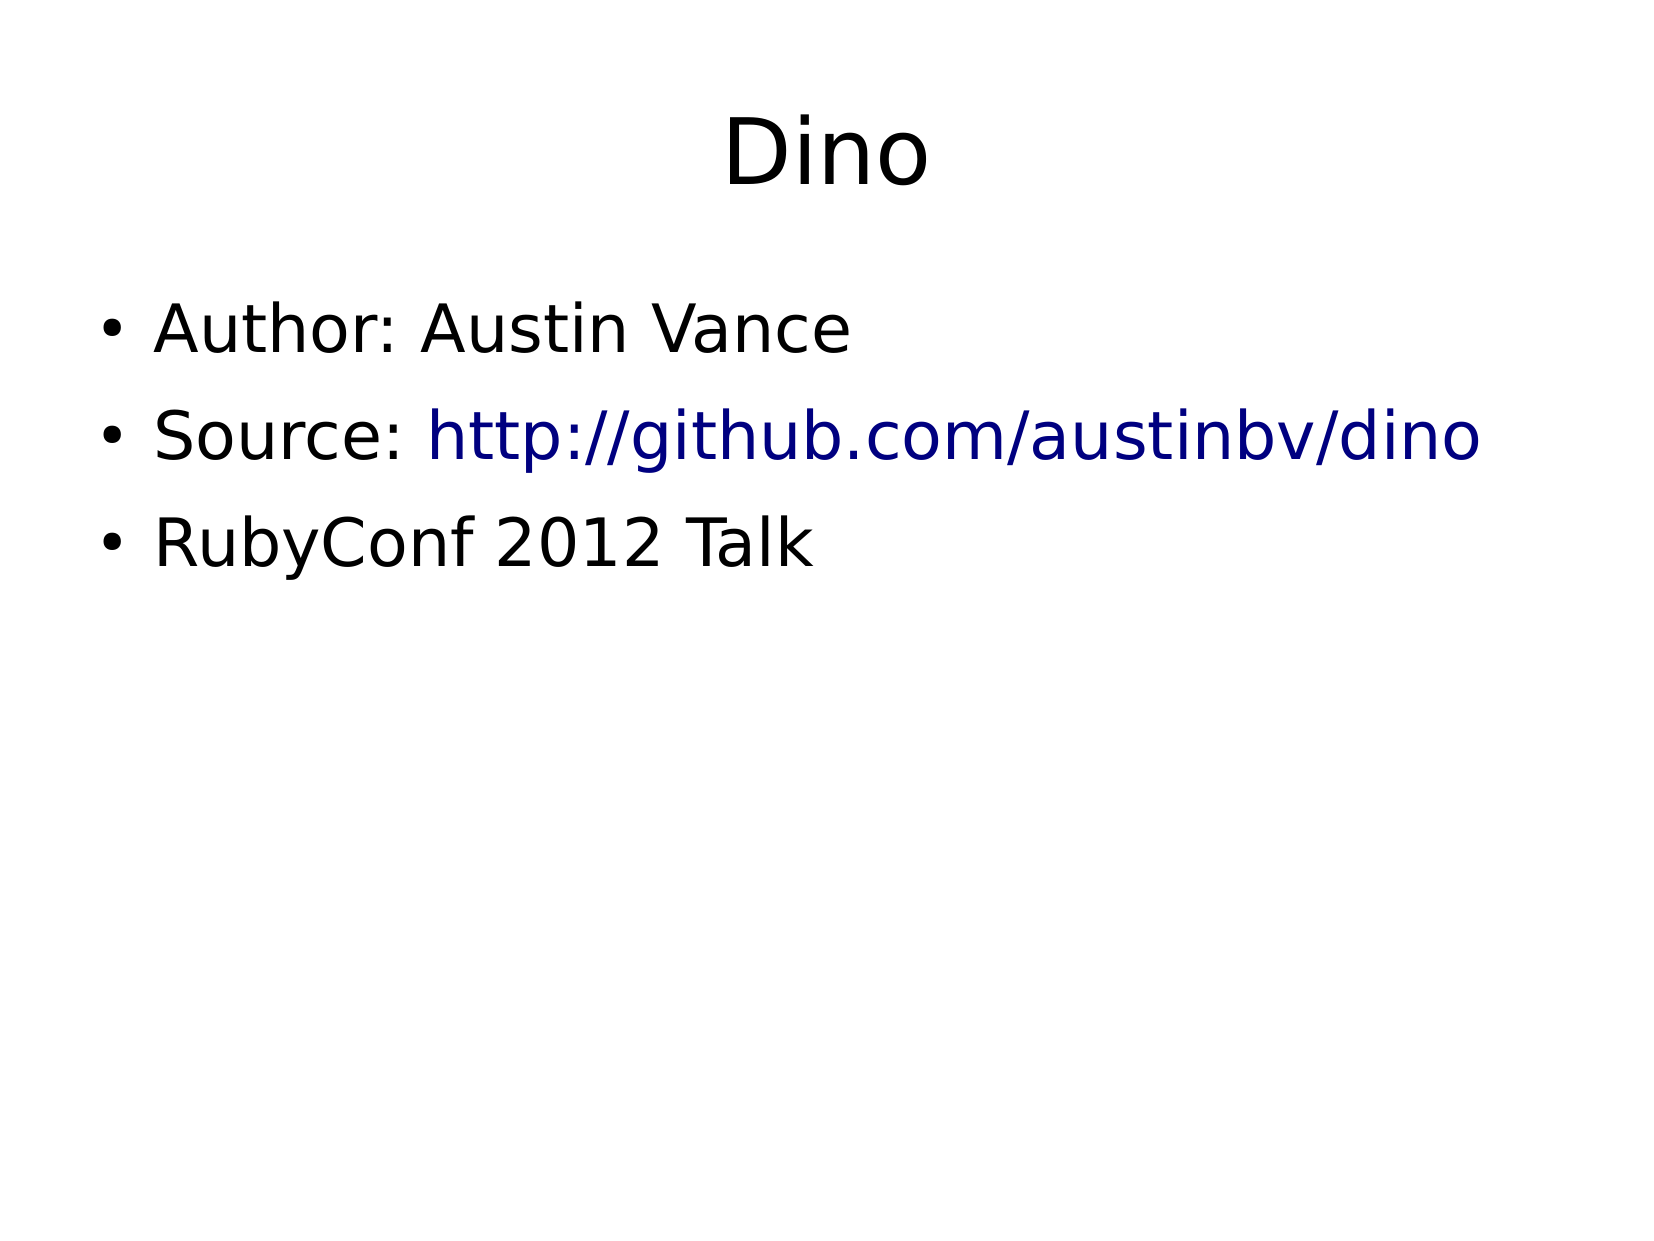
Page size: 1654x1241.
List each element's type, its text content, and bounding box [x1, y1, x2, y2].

title Dino [82, 49, 1571, 257]
list Author: Austin Vance Source: http://github.com/austinbv/dino RubyConf 2012 Talk [82, 290, 1538, 1010]
